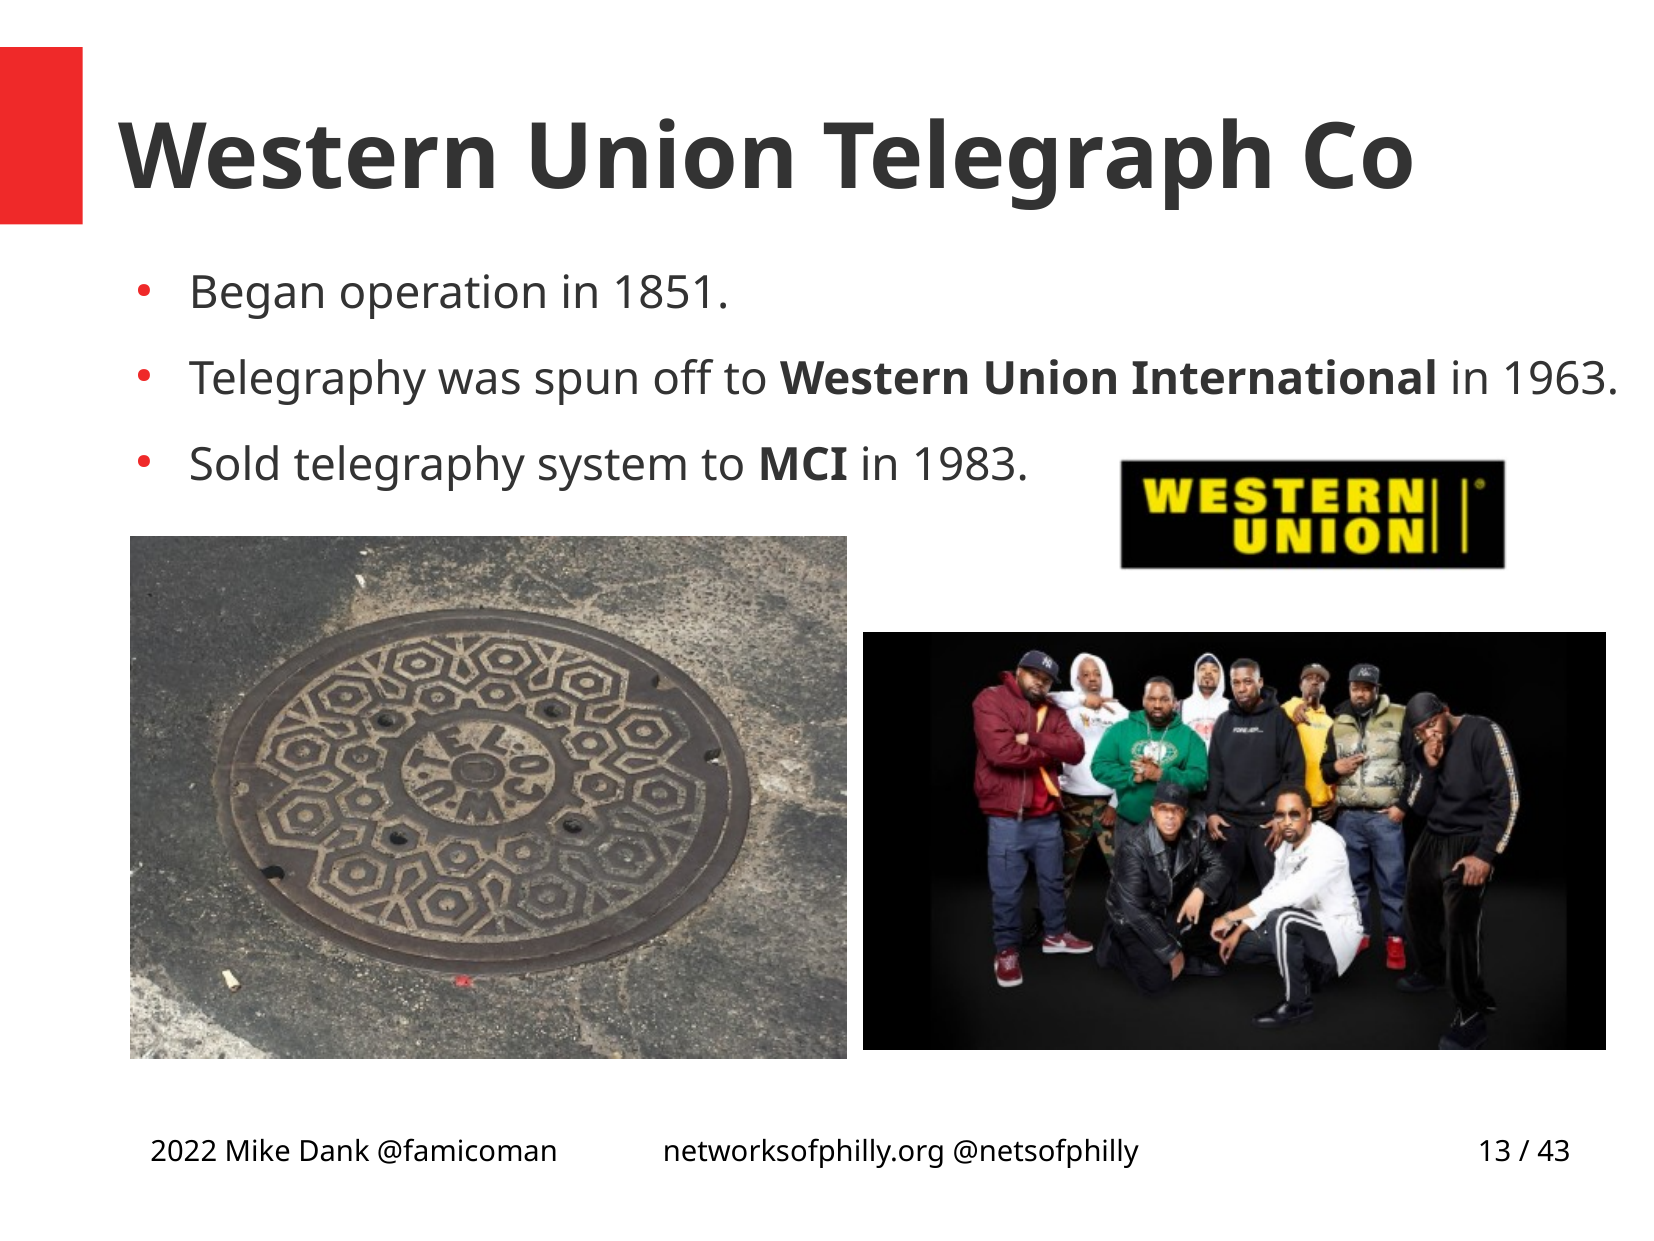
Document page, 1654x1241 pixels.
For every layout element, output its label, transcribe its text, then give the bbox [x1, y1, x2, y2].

picture [130, 536, 847, 1059]
picture [1095, 419, 1530, 612]
list Began operation in 1851. Telegraphy was spun off to Western Union International in 1963. Sold telegraphy system to MCI in 1983. [118, 259, 1621, 980]
picture [863, 632, 1606, 1051]
title Western Union Telegraph Co [118, 49, 1571, 257]
